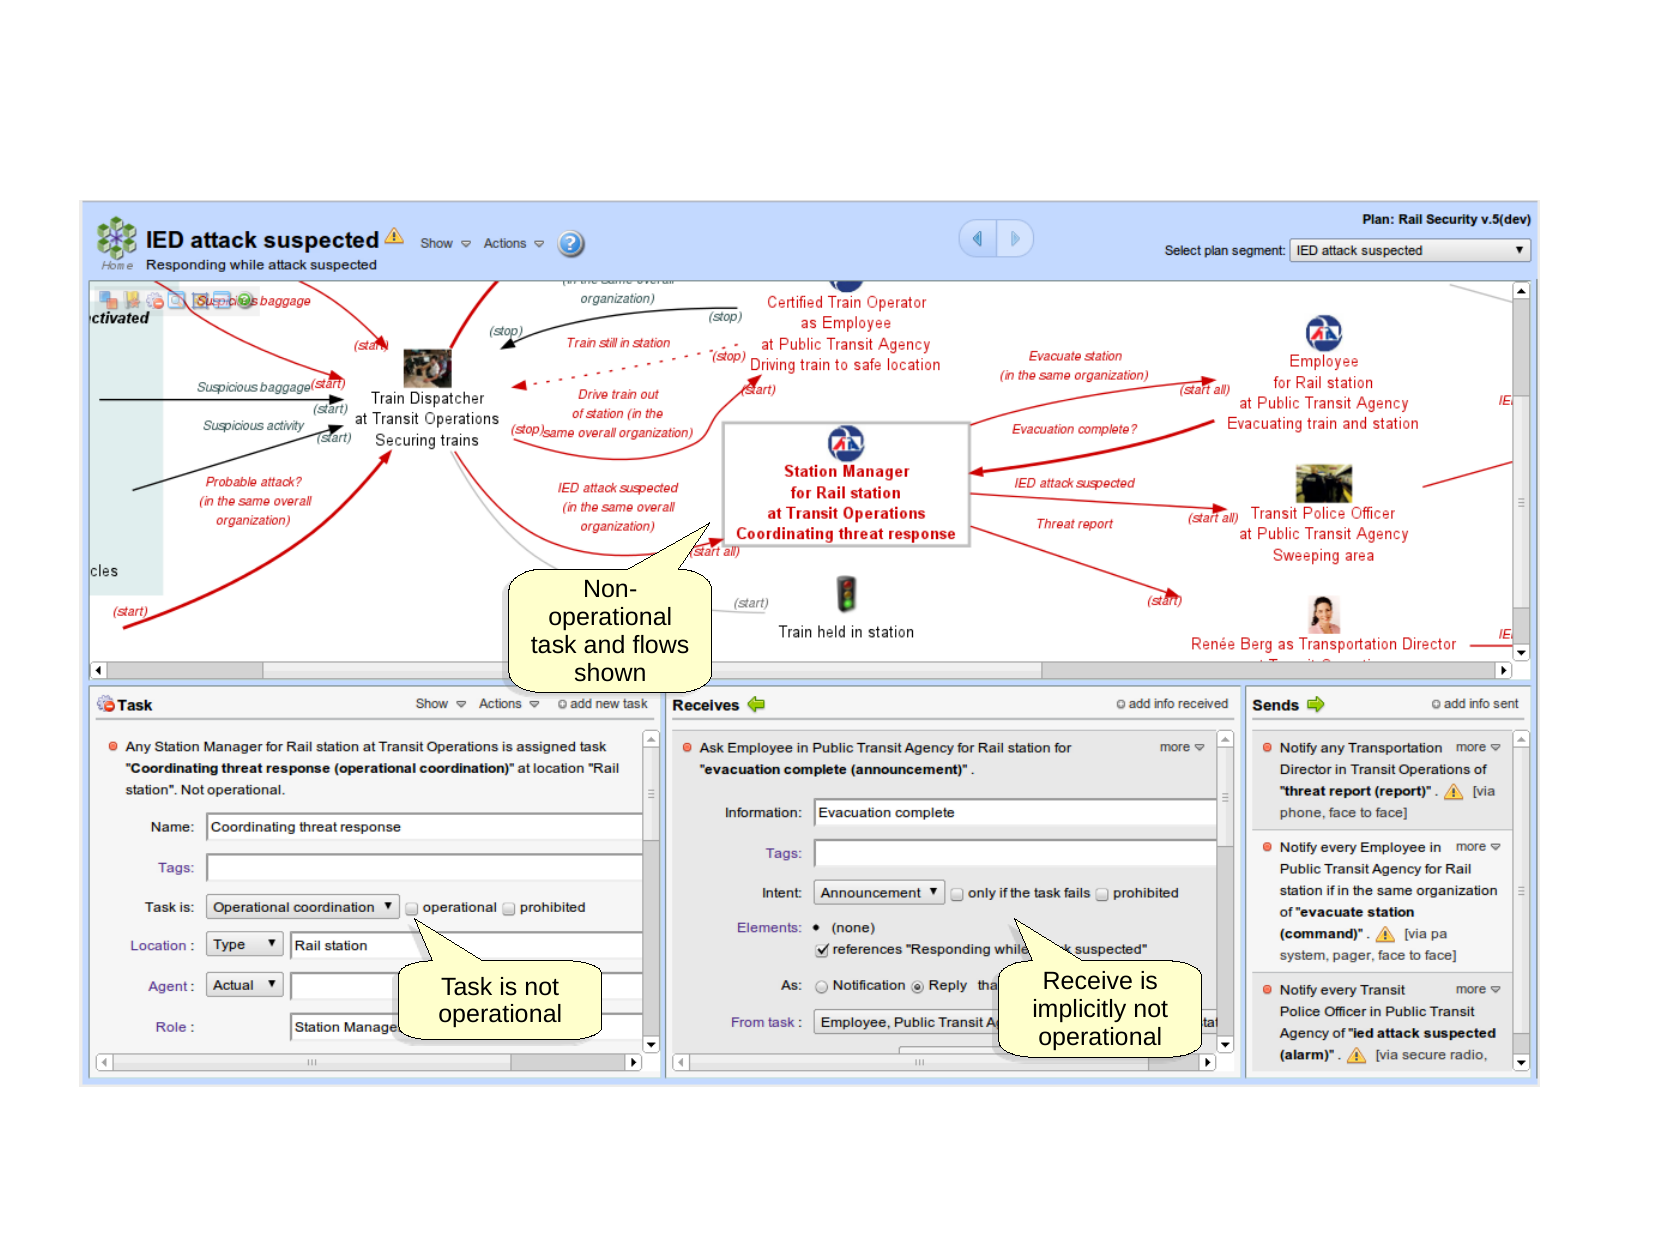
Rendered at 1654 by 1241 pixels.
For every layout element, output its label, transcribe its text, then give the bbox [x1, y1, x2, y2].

text_box Non-operational task and flows shown [508, 522, 712, 693]
text_box Task is not operational [398, 918, 602, 1040]
text_box Receive is implicitly not operational [998, 918, 1202, 1058]
picture [79, 200, 1540, 1087]
